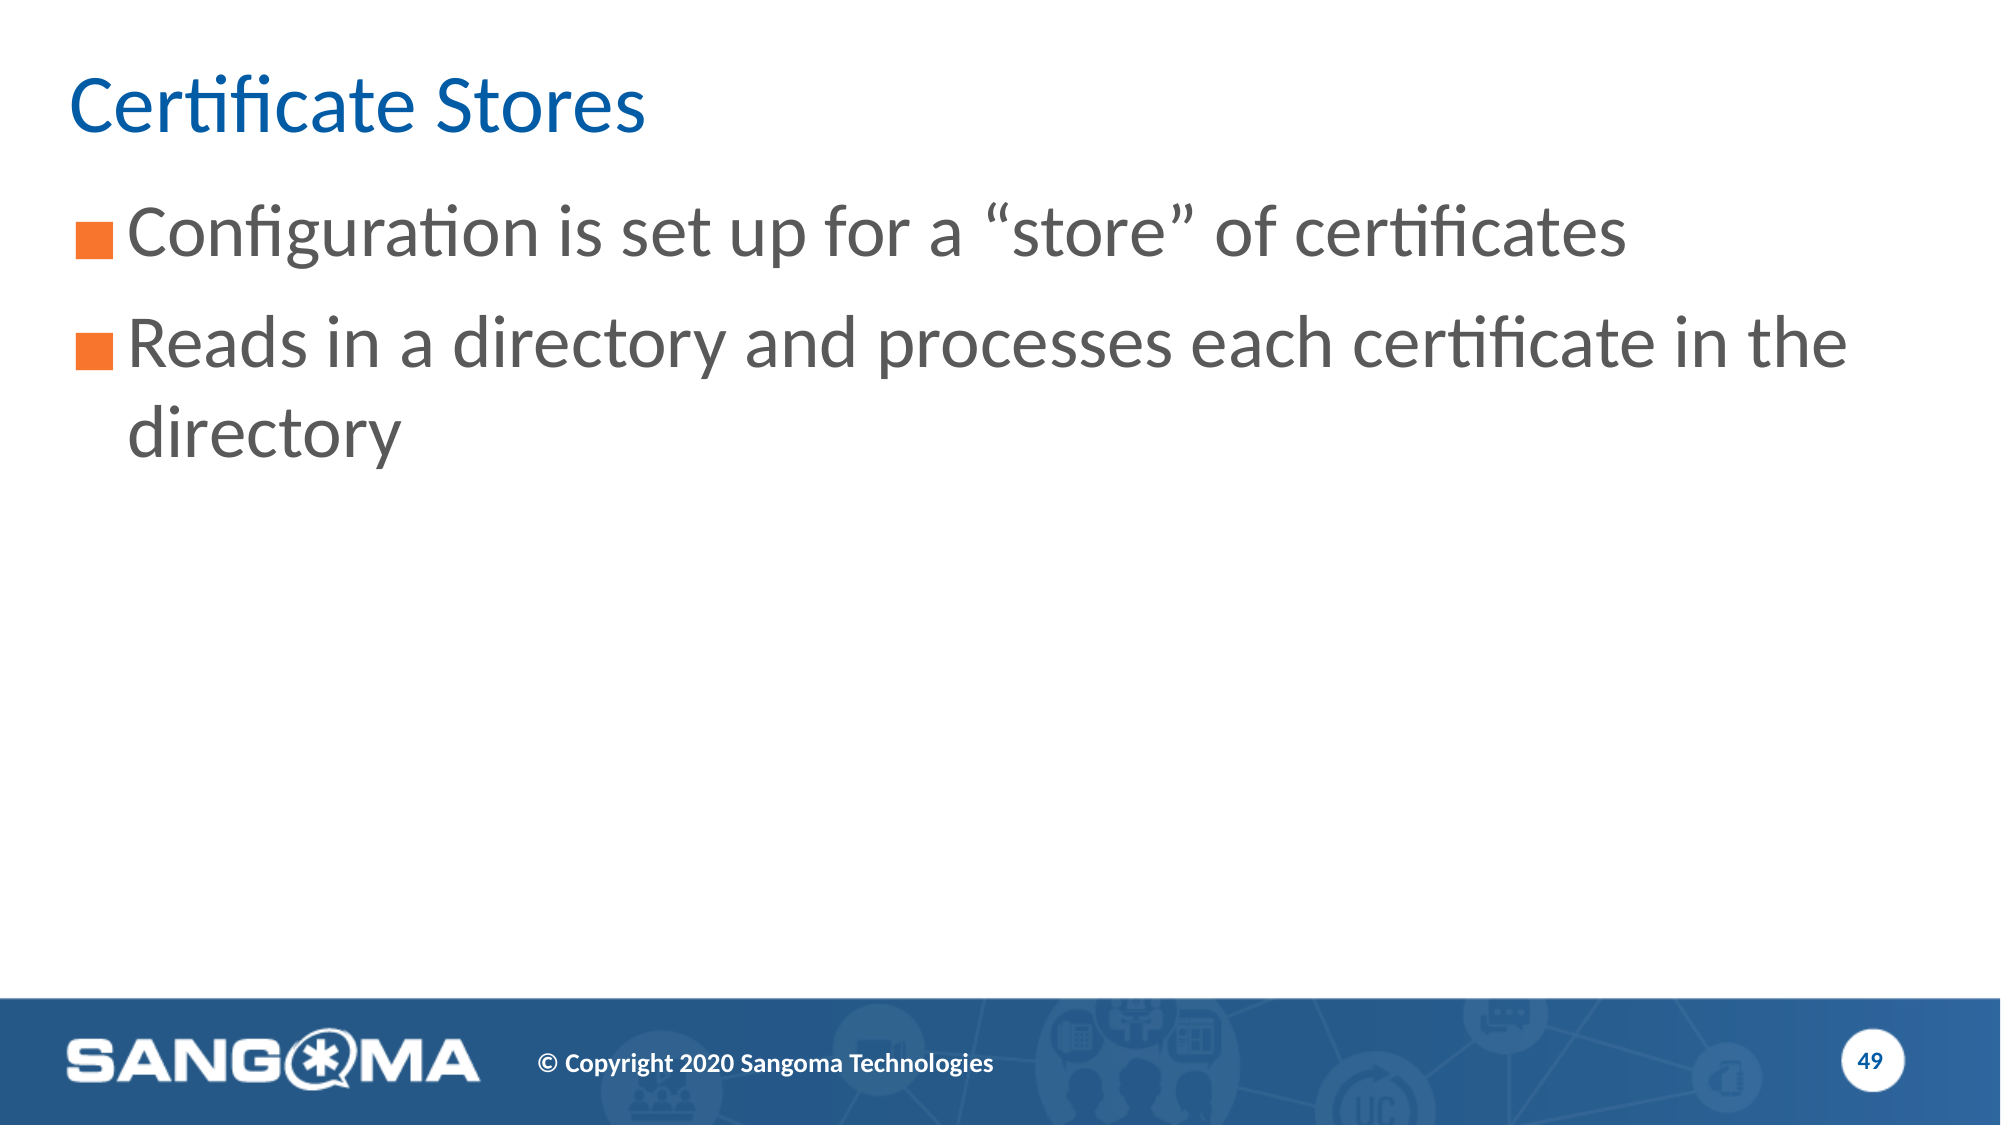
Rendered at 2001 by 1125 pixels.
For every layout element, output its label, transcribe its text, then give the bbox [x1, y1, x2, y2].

list Configuration is set up for a “store” of certificates Reads in a directory and processes each certificate in the directory [54, 174, 1945, 999]
title Certificate Stores [54, 48, 1945, 164]
picture [0, 0, 2001, 1125]
